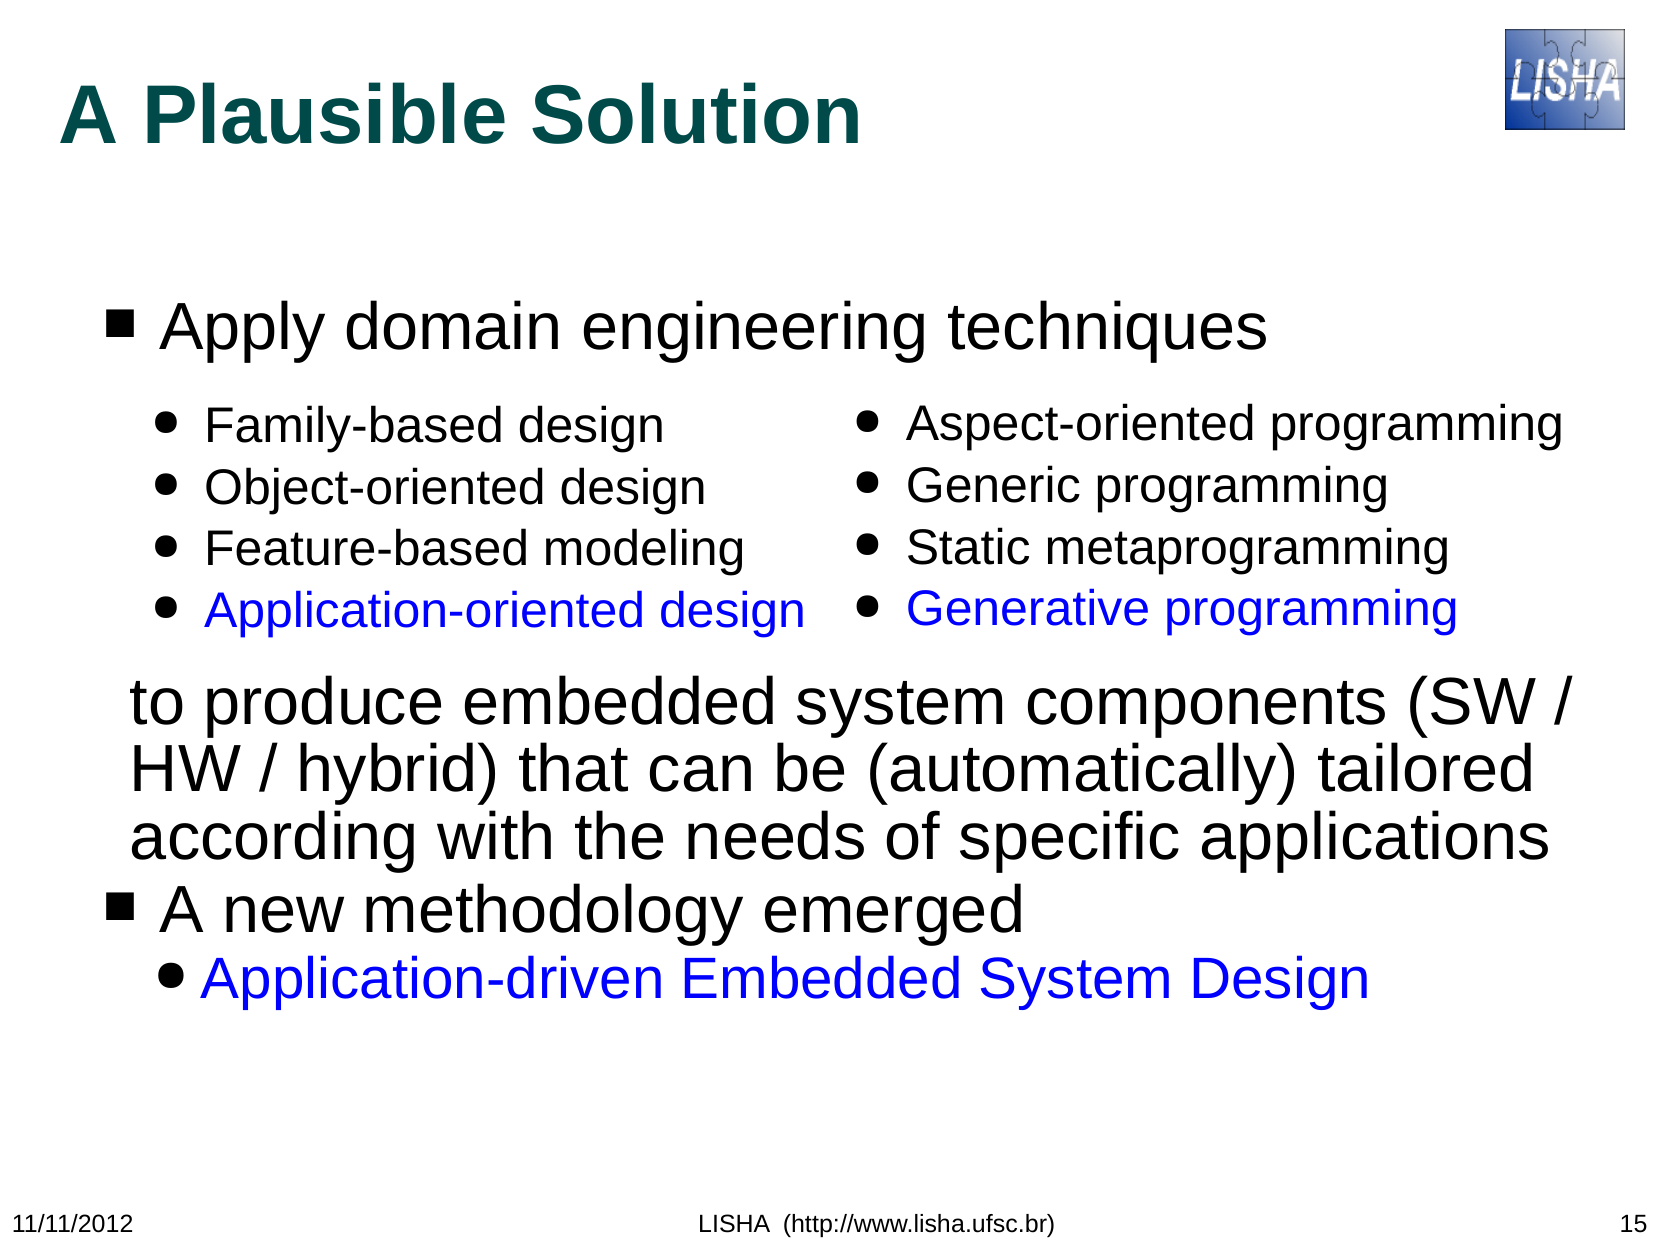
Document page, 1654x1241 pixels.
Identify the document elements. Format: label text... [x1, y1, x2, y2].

list Apply domain engineering techniques to produce embedded system components (SW / HW / hybrid) that can be (automatically) tailored according with the needs of specific applications A new methodology emerged Application-driven Embedded System Design [59, 295, 1595, 1182]
title A Plausible Solution [58, 11, 1463, 219]
picture [1505, 29, 1625, 130]
list Family-based design Object-oriented design Feature-based modeling Application-oriented design [118, 389, 857, 650]
list Aspect-oriented programming Generic programming Static metaprogramming Generative programming [835, 395, 1589, 650]
